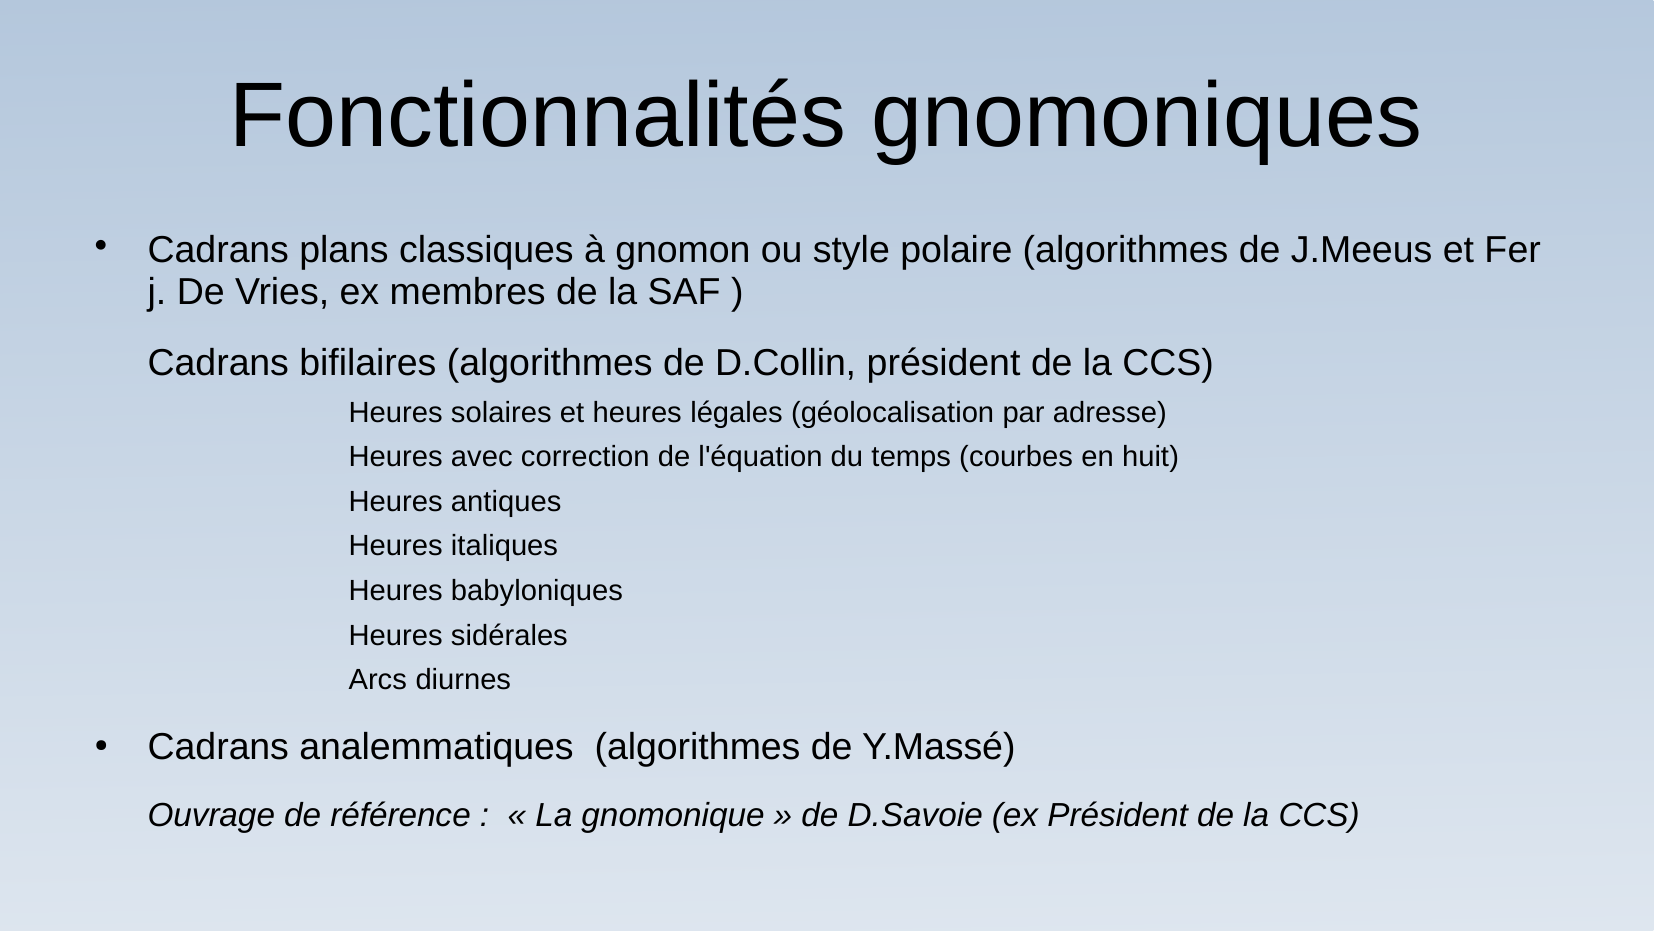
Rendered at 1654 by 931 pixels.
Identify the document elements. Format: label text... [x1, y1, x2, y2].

title Fonctionnalités gnomoniques [82, 37, 1571, 193]
list Cadrans plans classiques à gnomon ou style polaire (algorithmes de J.Meeus et Fer j. De Vries, ex membres de la SAF ) Cadrans bifilaires (algorithmes de D.Collin, président de la CCS) Heures solaires et heures légales (géolocalisation par adresse) Heures avec correction de l'équation du temps (courbes en huit) Heures antiques Heures italiques Heures babyloniques Heures sidérales Arcs diurnes Cadrans analemmatiques (algorithmes de Y.Massé) Ouvrage de référence : « La gnomonique » de D.Savoie (ex Président de la CCS) [76, 228, 1565, 857]
